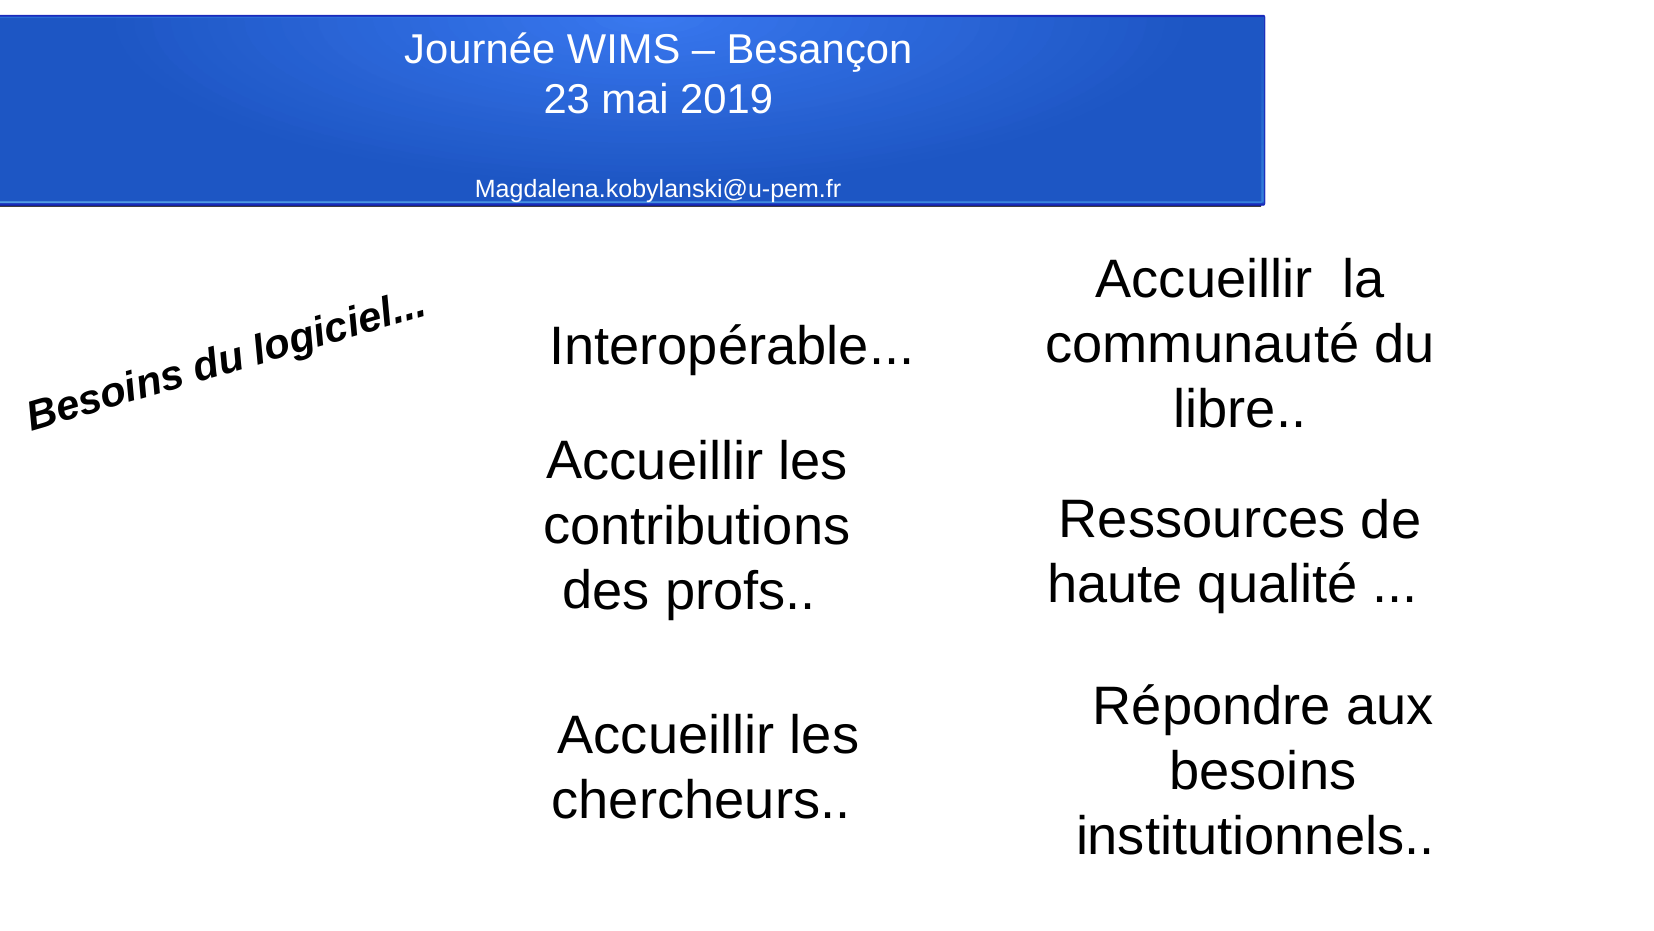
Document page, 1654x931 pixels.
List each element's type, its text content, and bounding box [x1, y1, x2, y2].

text_box Besoins du logiciel... [0, 193, 470, 517]
picture [0, 13, 1269, 211]
text_box Accueillir les chercheurs.. [508, 681, 910, 848]
text_box Ressources de haute qualité ... [1039, 460, 1441, 637]
text_box Répondre aux besoins institutionnels.. [1062, 676, 1464, 860]
text_box Interopérable... [531, 226, 933, 461]
text_box Accueillir les contributions des profs.. [496, 431, 898, 615]
text_box Journée WIMS – Besançon 23 mai 2019 Magdalena.kobylanski@u-pem.fr [82, 28, 1235, 196]
text_box Accueillir la communauté du libre.. [1015, 221, 1466, 461]
